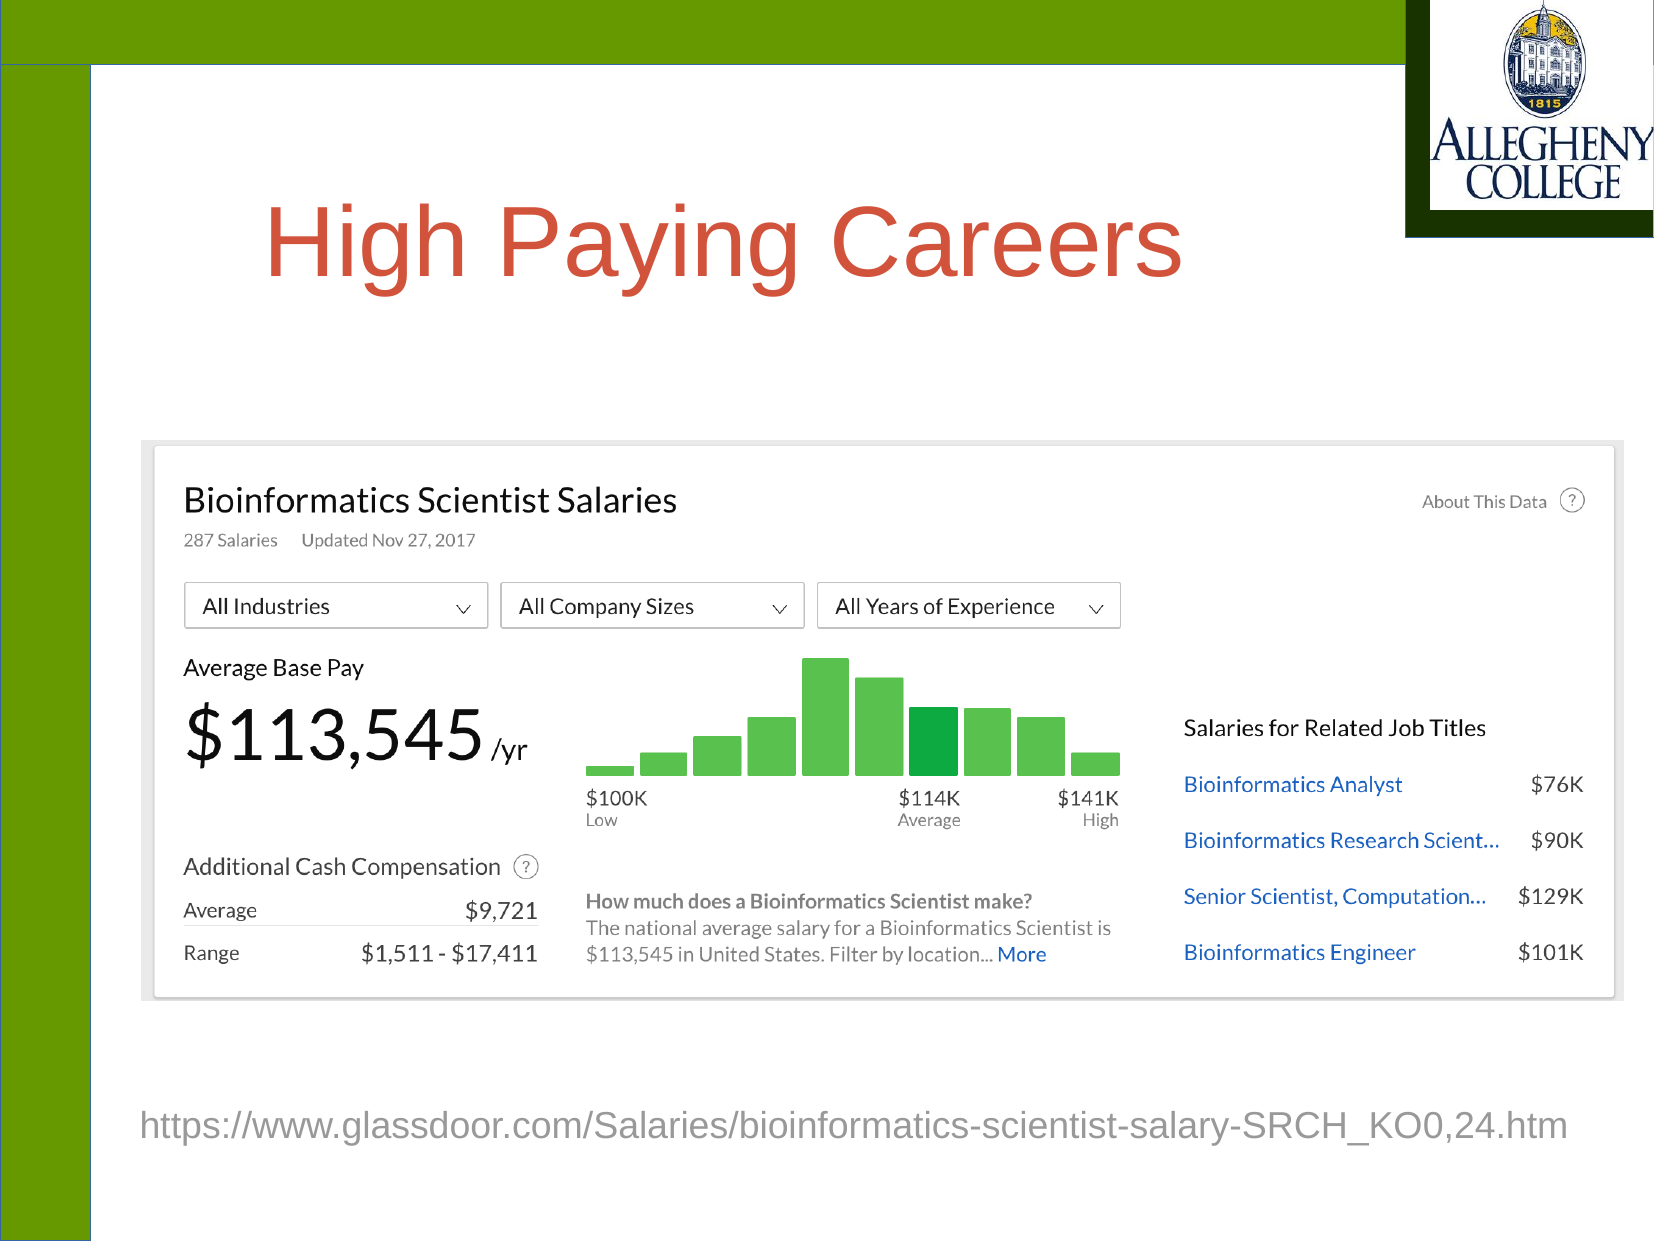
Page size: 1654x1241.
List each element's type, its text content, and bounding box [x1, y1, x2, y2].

text_box https://www.glassdoor.com/Salaries/bioinformatics-scientist-salary-SRCH_KO0,24.htm [124, 1096, 1587, 1154]
text_box High Paying Careers [144, 111, 1306, 363]
text_box [0, 0, 1654, 1241]
picture [1430, 0, 1654, 210]
picture [141, 440, 1624, 1001]
